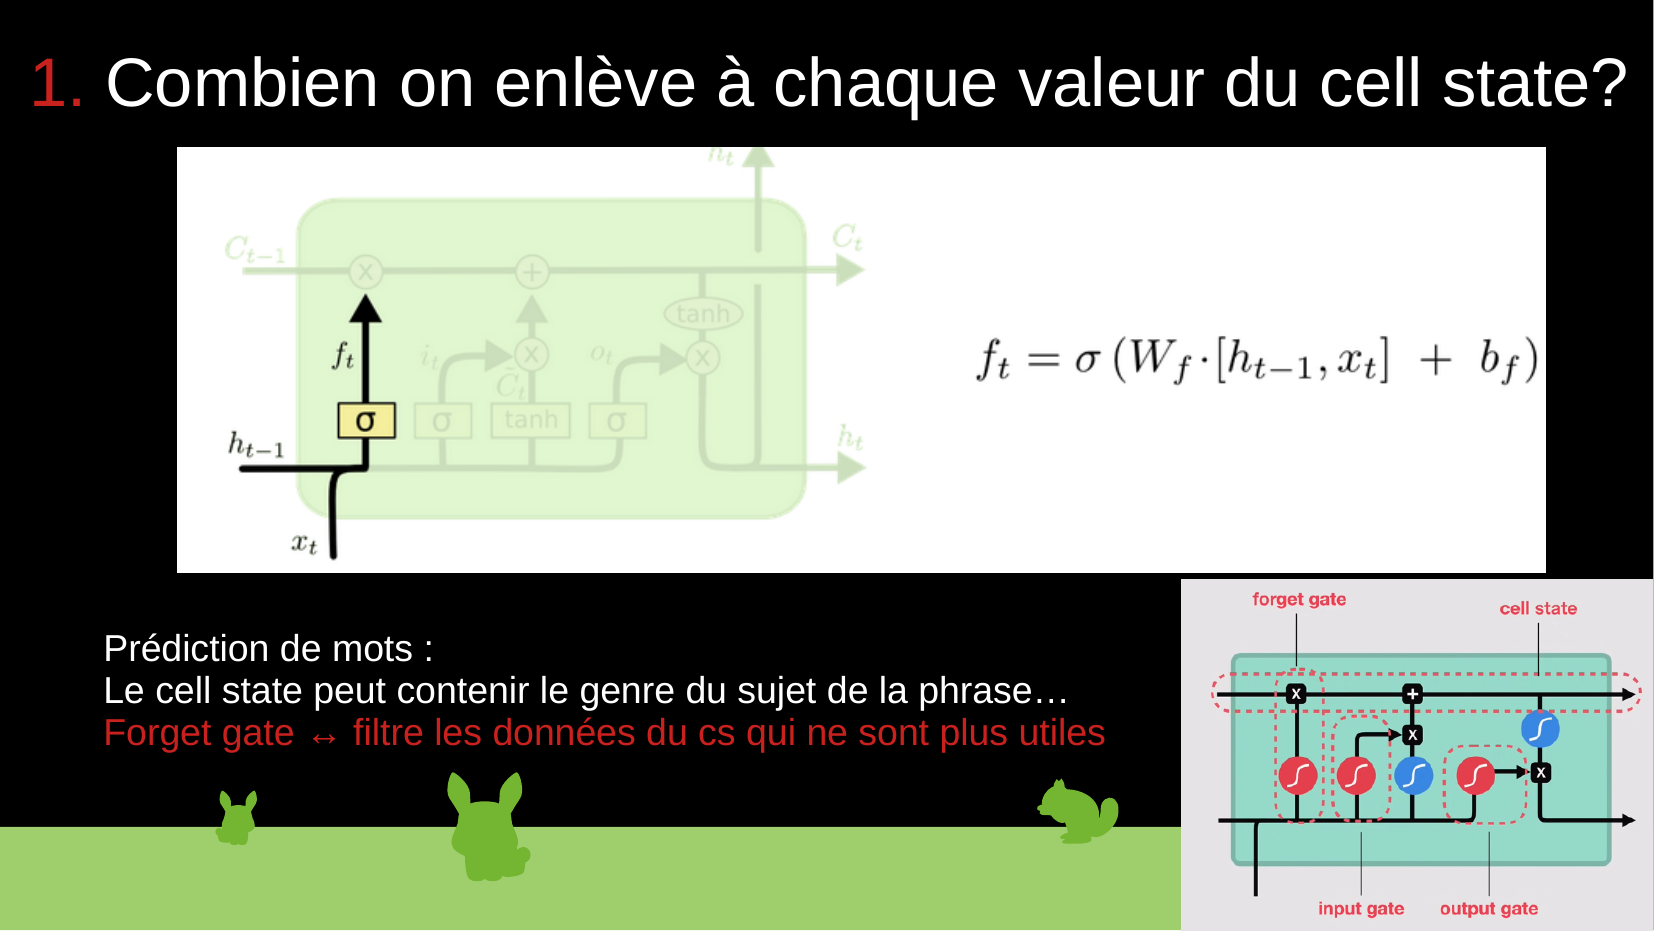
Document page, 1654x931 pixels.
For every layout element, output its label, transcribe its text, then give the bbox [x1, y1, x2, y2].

picture [1181, 579, 1654, 931]
picture [177, 147, 1546, 573]
text_box Prédiction de mots : Le cell state peut contenir le genre du sujet de la phrase… Forget gate ↔ filtre les données du cs qui ne sont plus utiles [88, 620, 1182, 761]
title 1. Combien on enlève à chaque valeur du cell state? [17, 5, 1642, 160]
